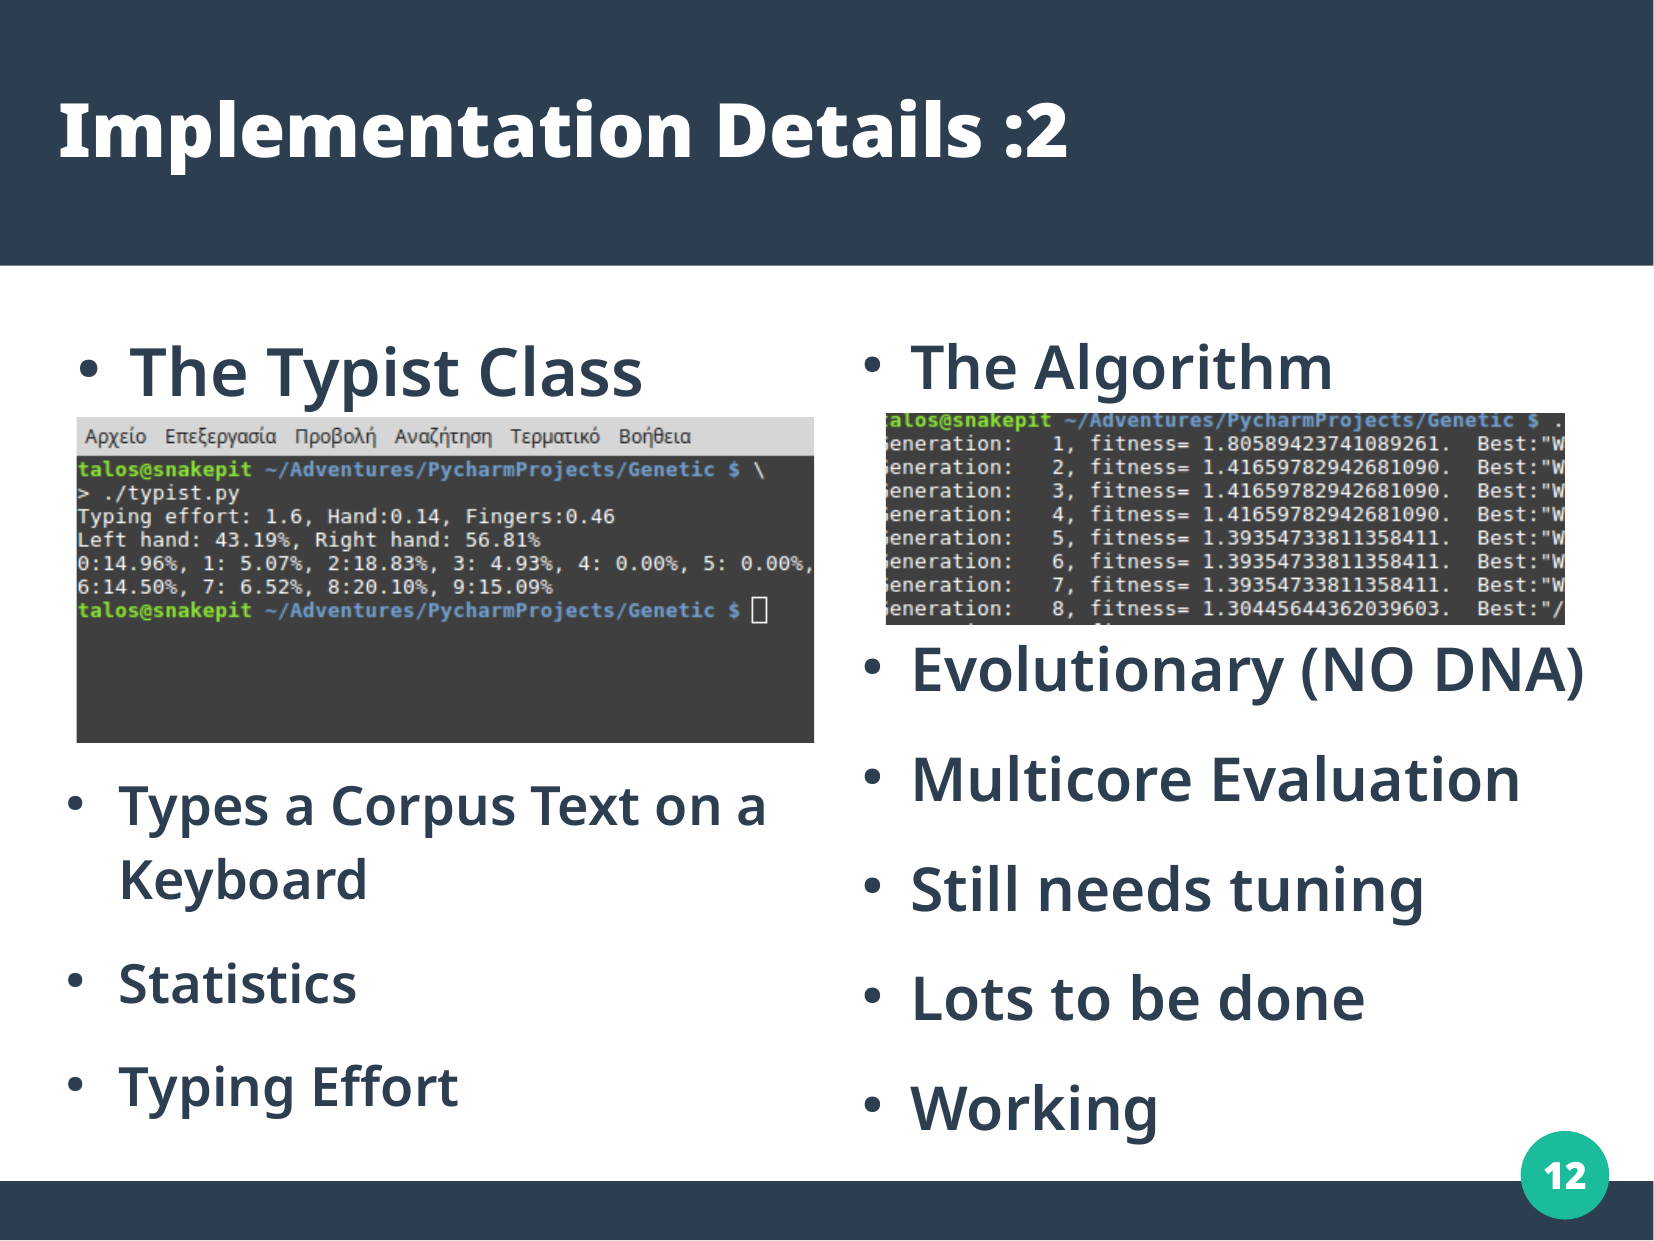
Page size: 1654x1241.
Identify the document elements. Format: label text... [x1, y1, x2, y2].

picture [76, 417, 815, 743]
list The Typist Class [59, 324, 809, 1152]
list The Algorithm Evolutionary (NO DNA) Multicore Evaluation Still needs tuning Lots to be done Working [845, 324, 1596, 1152]
picture [885, 413, 1565, 625]
list Types a Corpus Text on a Keyboard Statistics Typing Effort [48, 767, 798, 1182]
title Implementation Details :2 [59, 49, 1595, 207]
